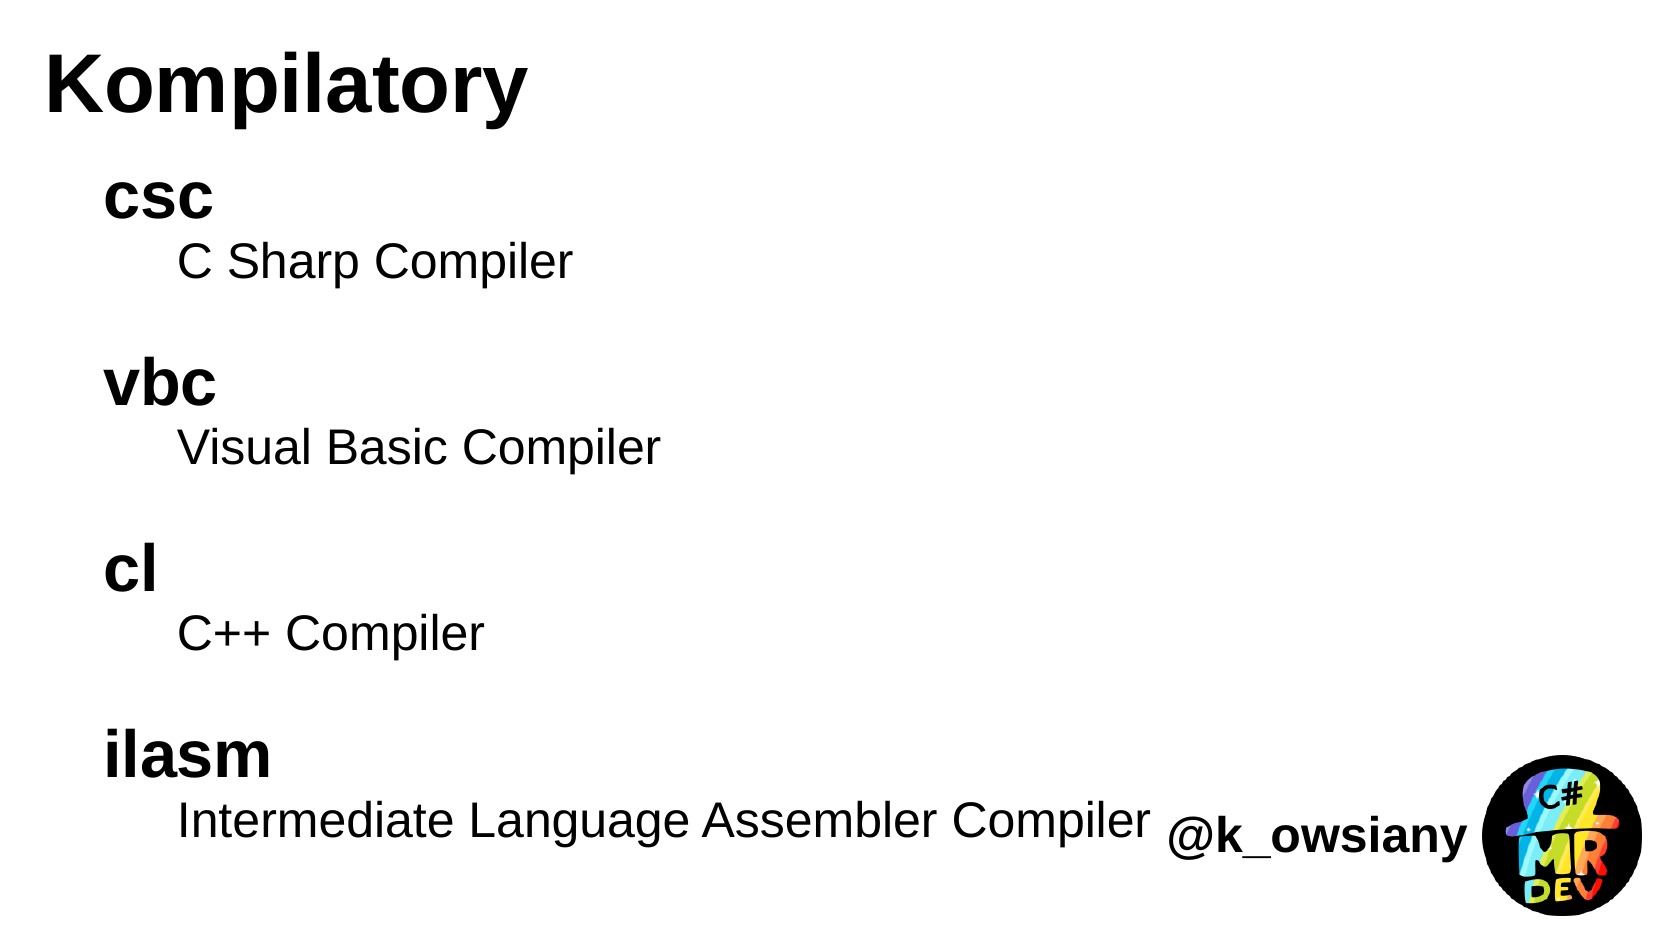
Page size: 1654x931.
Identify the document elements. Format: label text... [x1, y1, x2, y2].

picture [1482, 755, 1642, 916]
text_box csc C Sharp Compiler vbc Visual Basic Compiler cl C++ Compiler ilasm Intermediate Language Assembler Compiler [88, 150, 1351, 856]
text_box Kompilatory [29, 29, 1495, 138]
